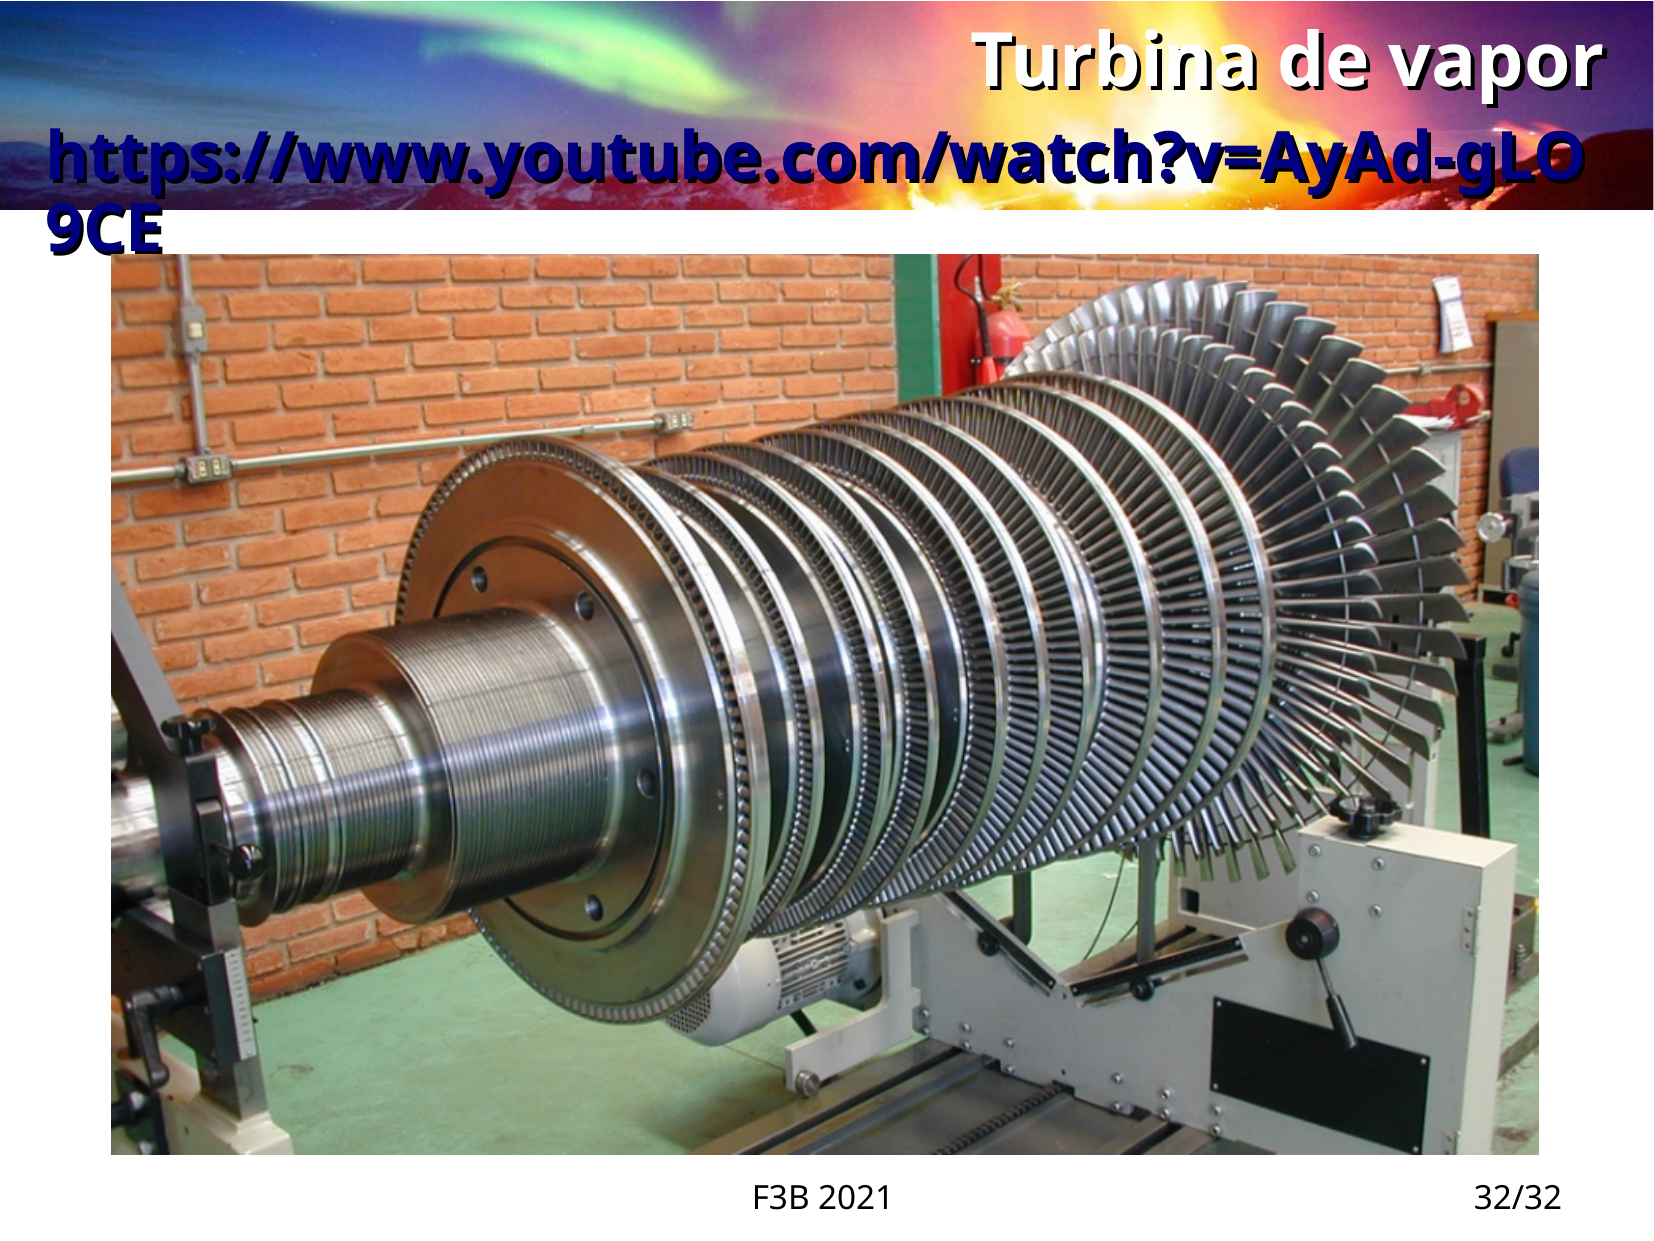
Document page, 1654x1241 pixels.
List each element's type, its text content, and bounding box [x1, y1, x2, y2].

picture [0, 1, 1654, 210]
title Turbina de vapor https://www.youtube.com/watch?v=AyAd-gLO9CE [45, 15, 1606, 191]
picture [111, 254, 1539, 1156]
